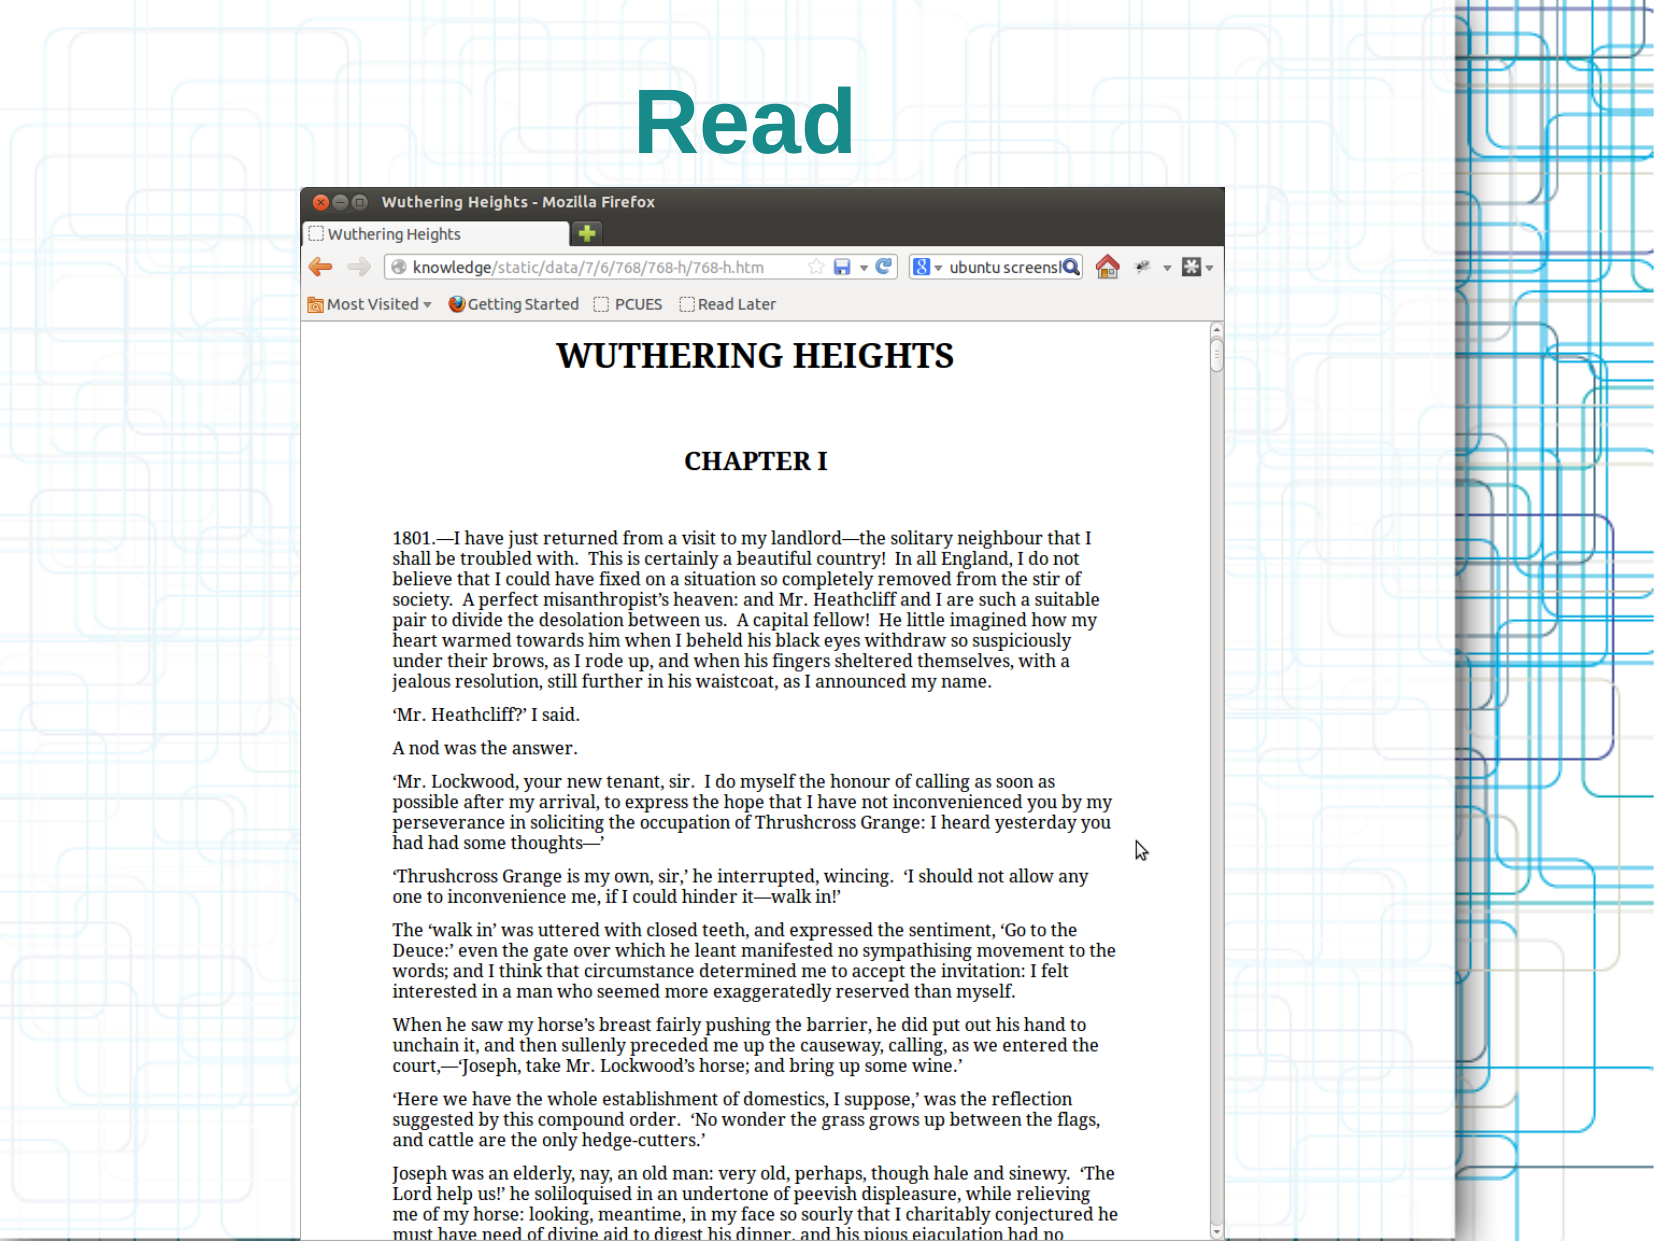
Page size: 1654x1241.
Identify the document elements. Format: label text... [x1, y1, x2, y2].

picture [0, 0, 1654, 1241]
title Read [66, 17, 1426, 226]
